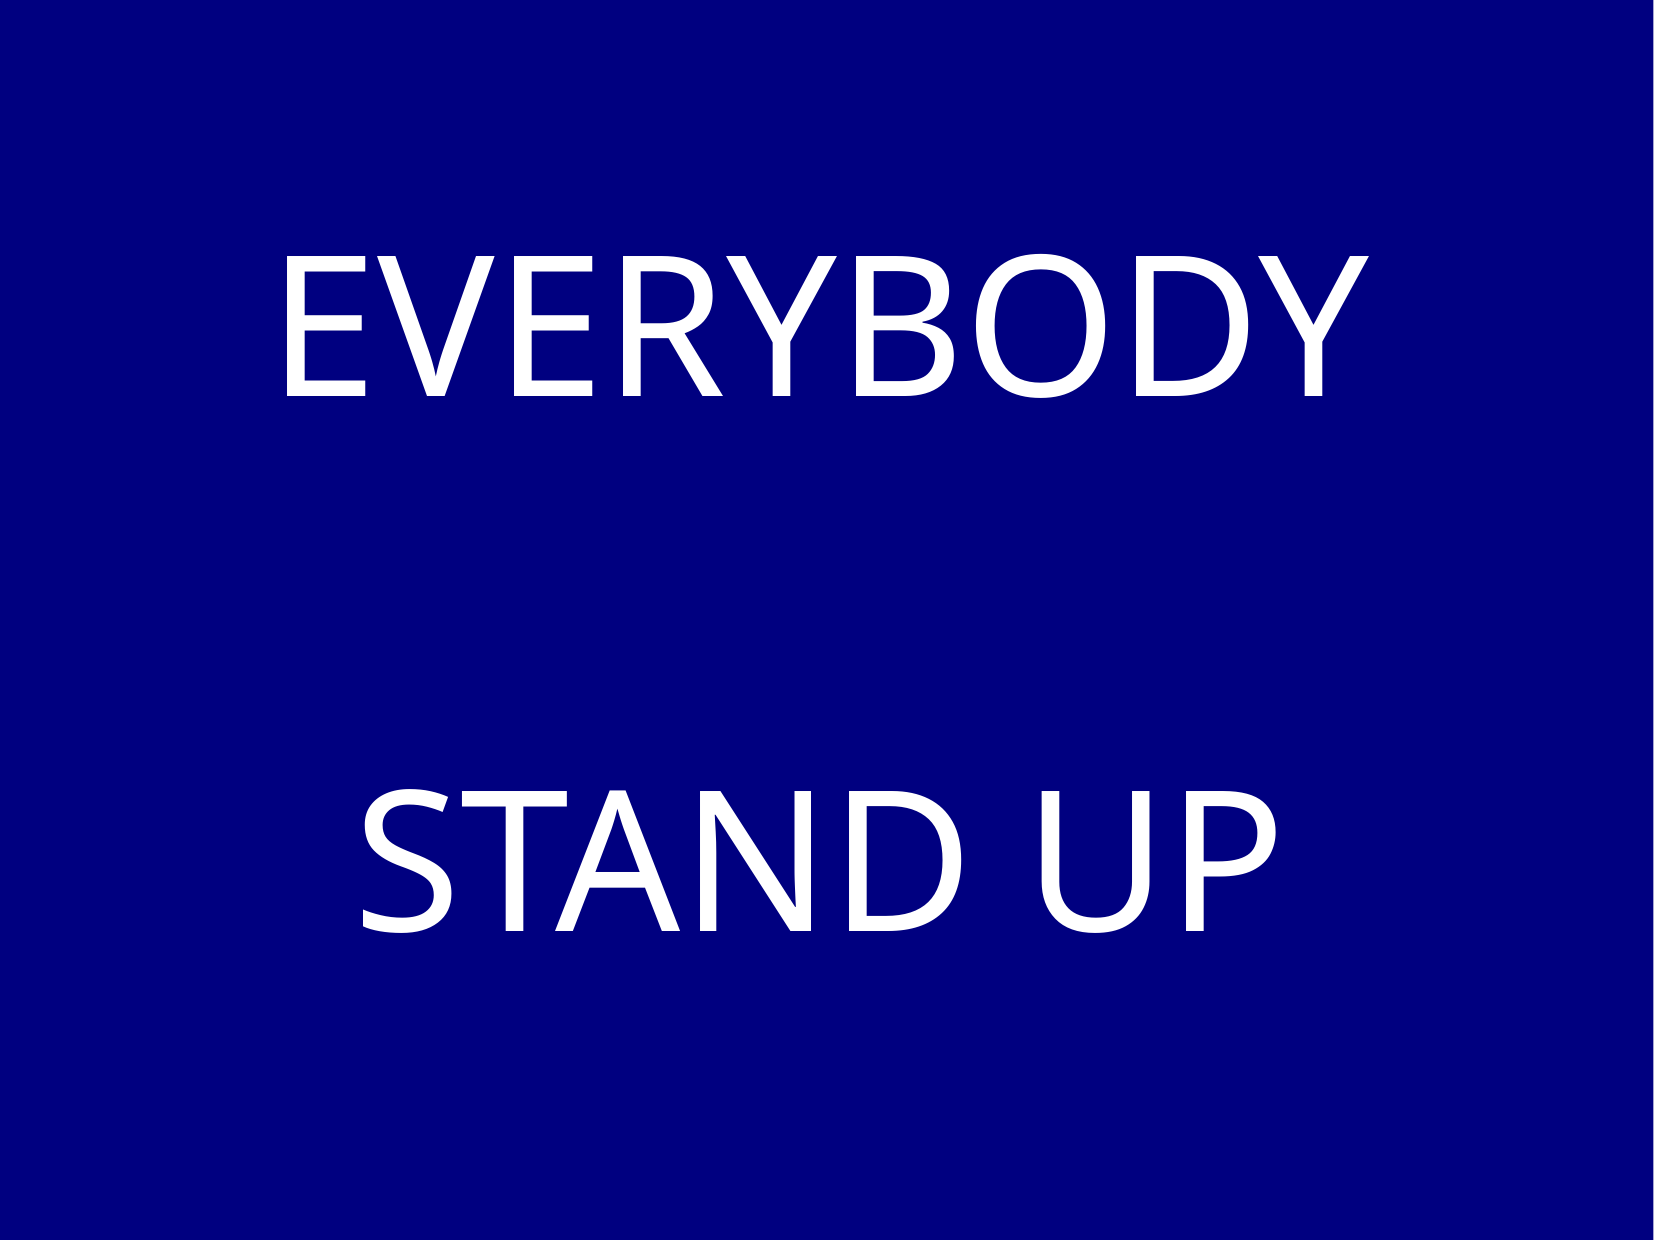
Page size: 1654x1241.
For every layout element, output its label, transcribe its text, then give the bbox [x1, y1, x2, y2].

text_box EVERYBODY STAND UP [110, 58, 1529, 1118]
